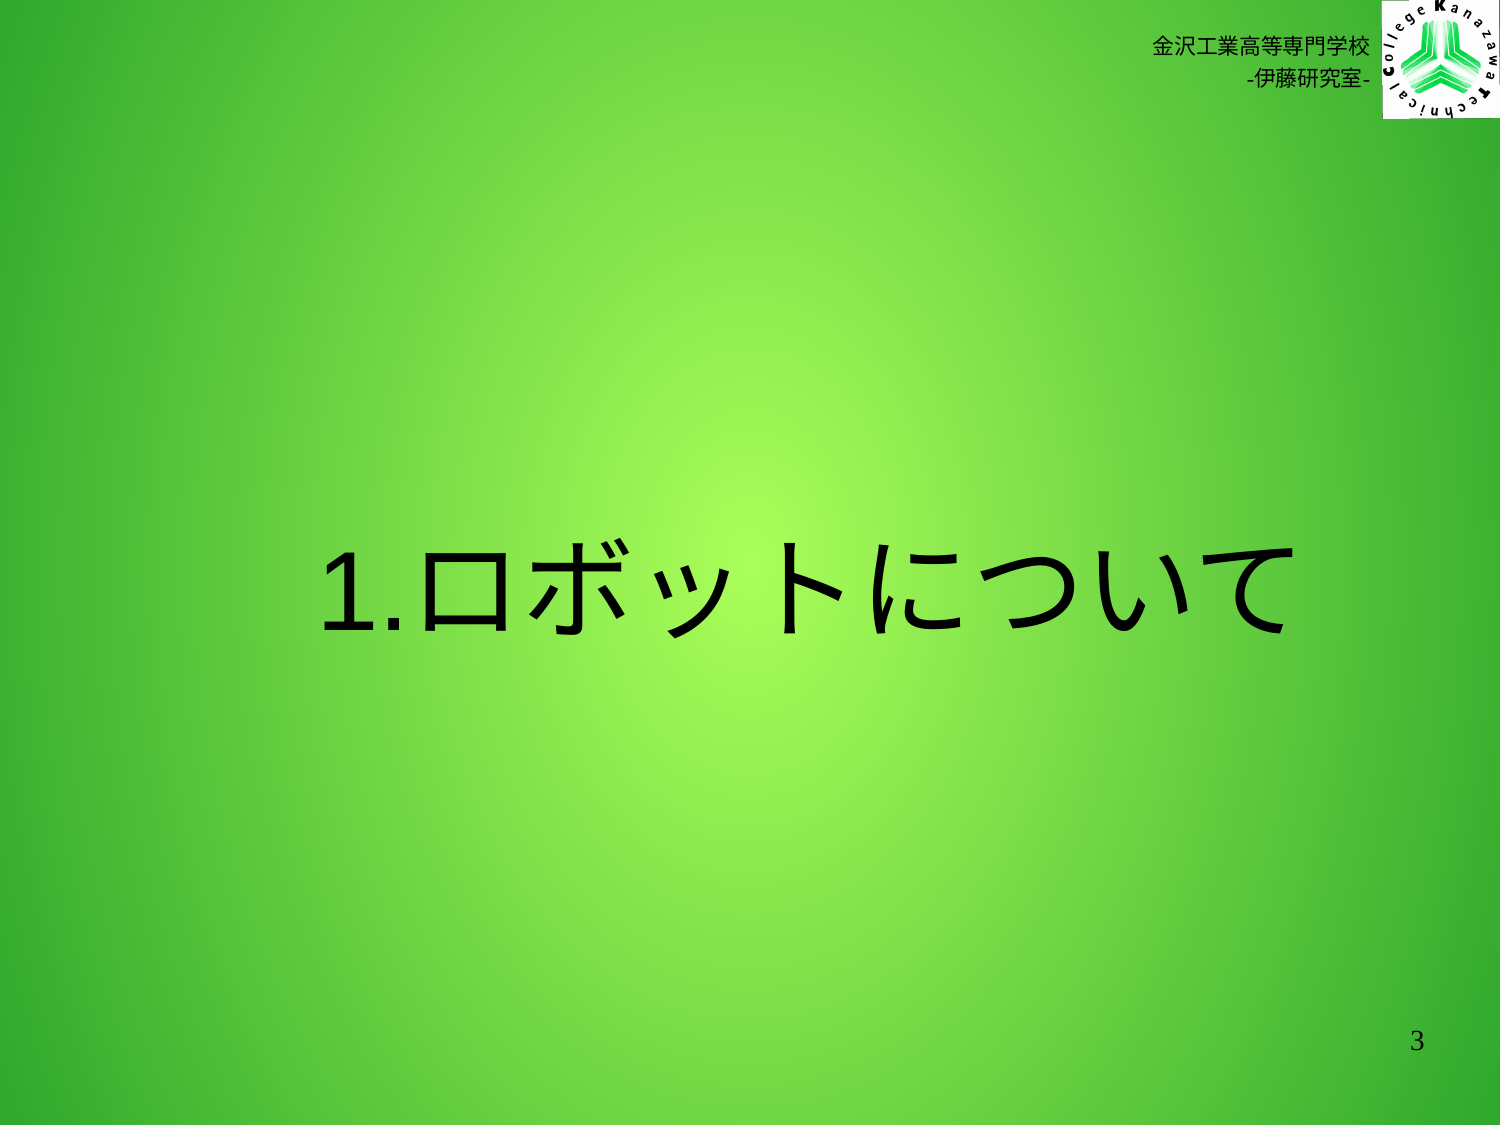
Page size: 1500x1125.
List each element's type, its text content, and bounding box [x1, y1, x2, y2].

picture [1382, 0, 1500, 119]
text_box 1.ロボットについて [301, 492, 1199, 633]
